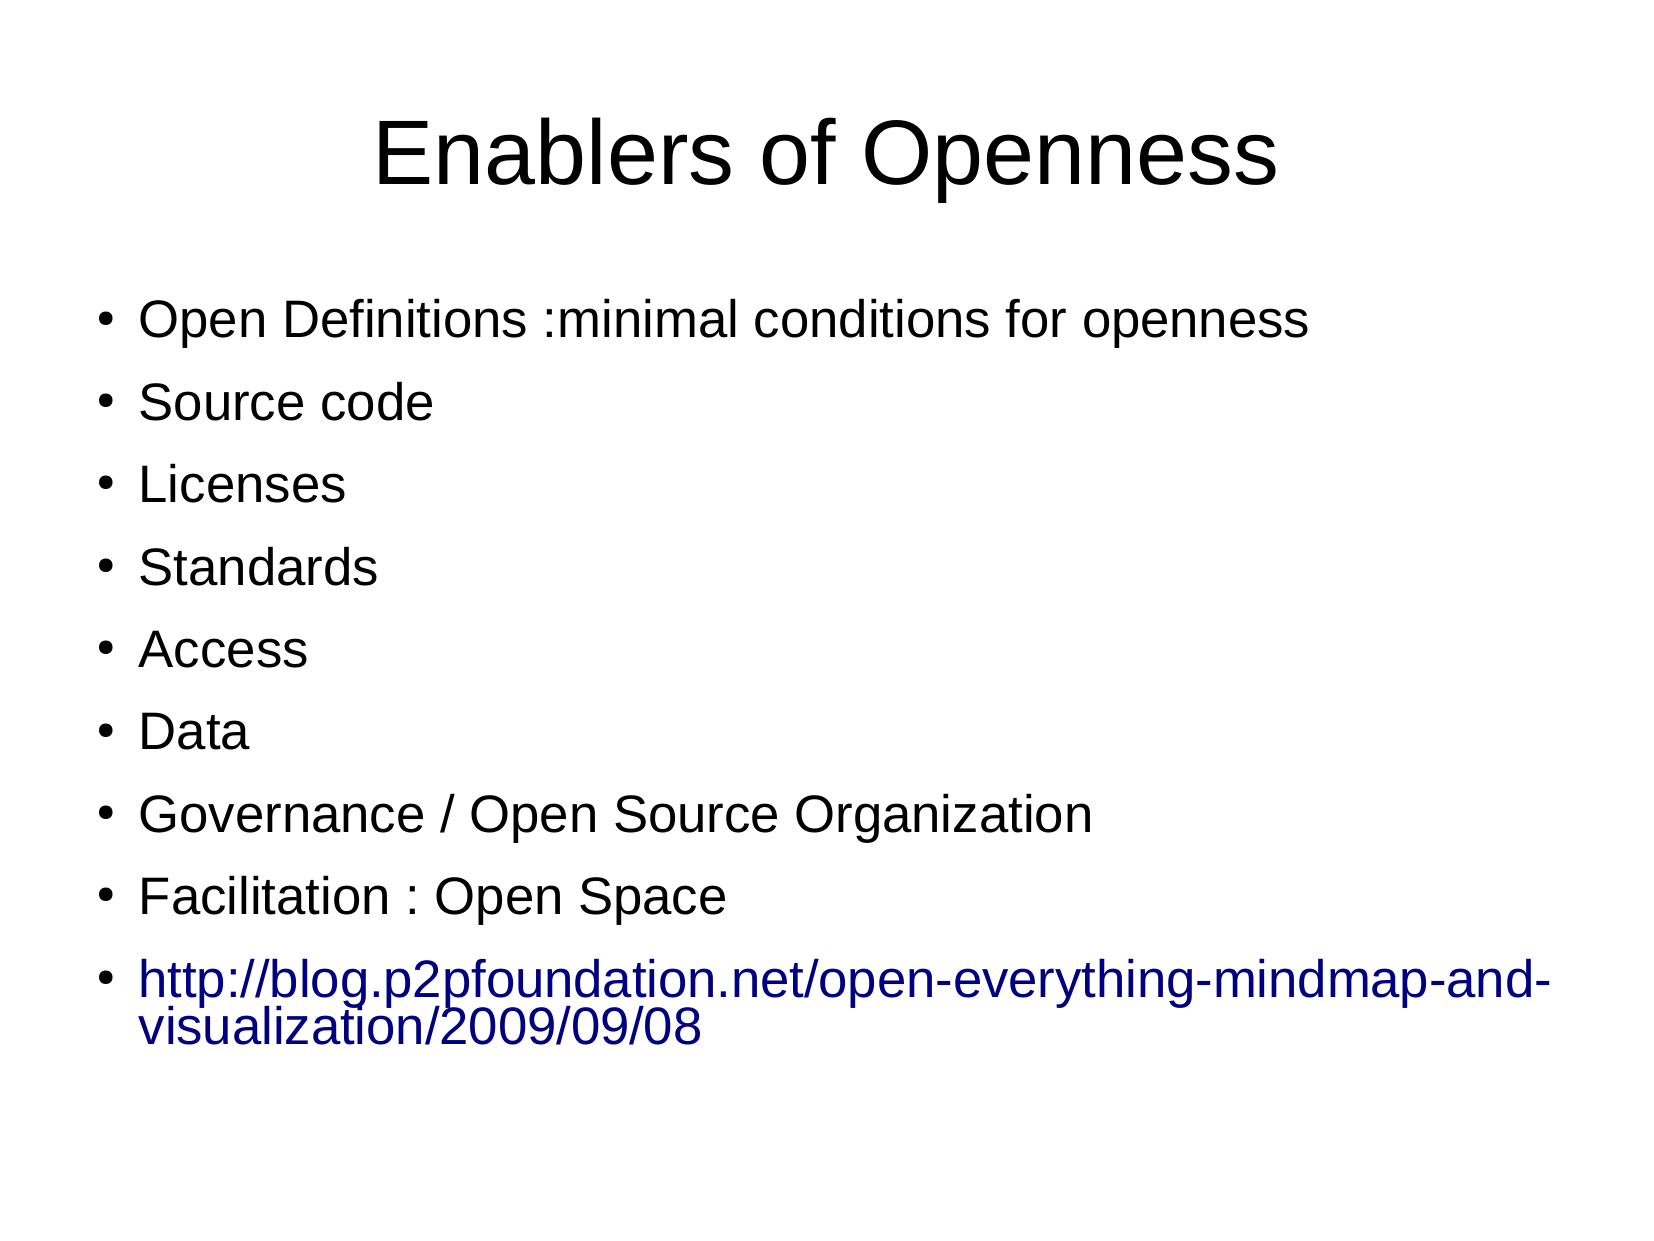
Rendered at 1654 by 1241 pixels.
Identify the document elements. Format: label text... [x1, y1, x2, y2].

list Open Definitions :minimal conditions for openness Source code Licenses Standards Access Data Governance / Open Source Organization Facilitation : Open Space http://blog.p2pfoundation.net/open-everything-mindmap-and-visualization/2009/09/08 [82, 290, 1571, 1010]
title Enablers of Openness [82, 49, 1571, 257]
